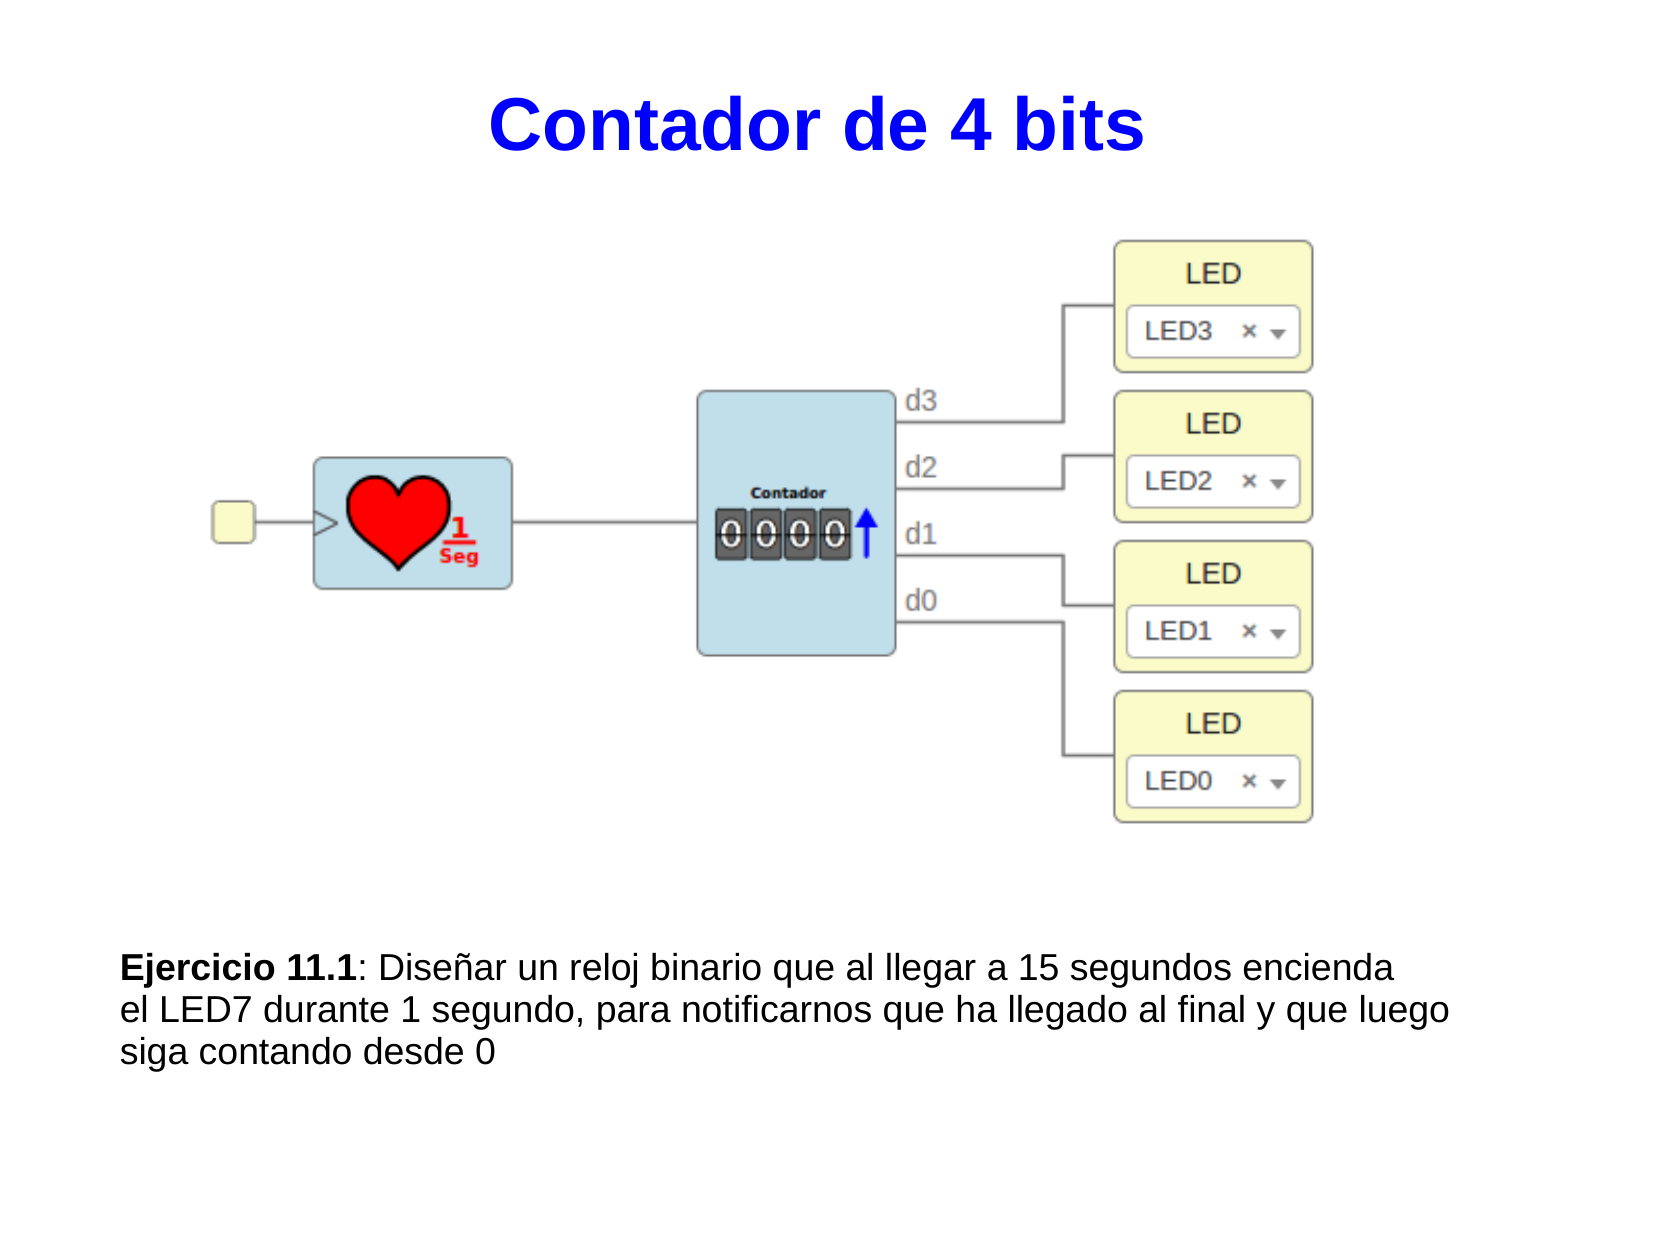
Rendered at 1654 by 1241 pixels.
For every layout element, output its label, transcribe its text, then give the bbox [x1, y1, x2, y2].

text_box Contador de 4 bits [90, 75, 1546, 174]
picture [180, 205, 1339, 856]
text_box Ejercicio 11.1: Diseñar un reloj binario que al llegar a 15 segundos encienda el LED7 durante 1 segundo, para notificarnos que ha llegado al final y que luego siga contando desde 0 [105, 939, 1466, 1081]
